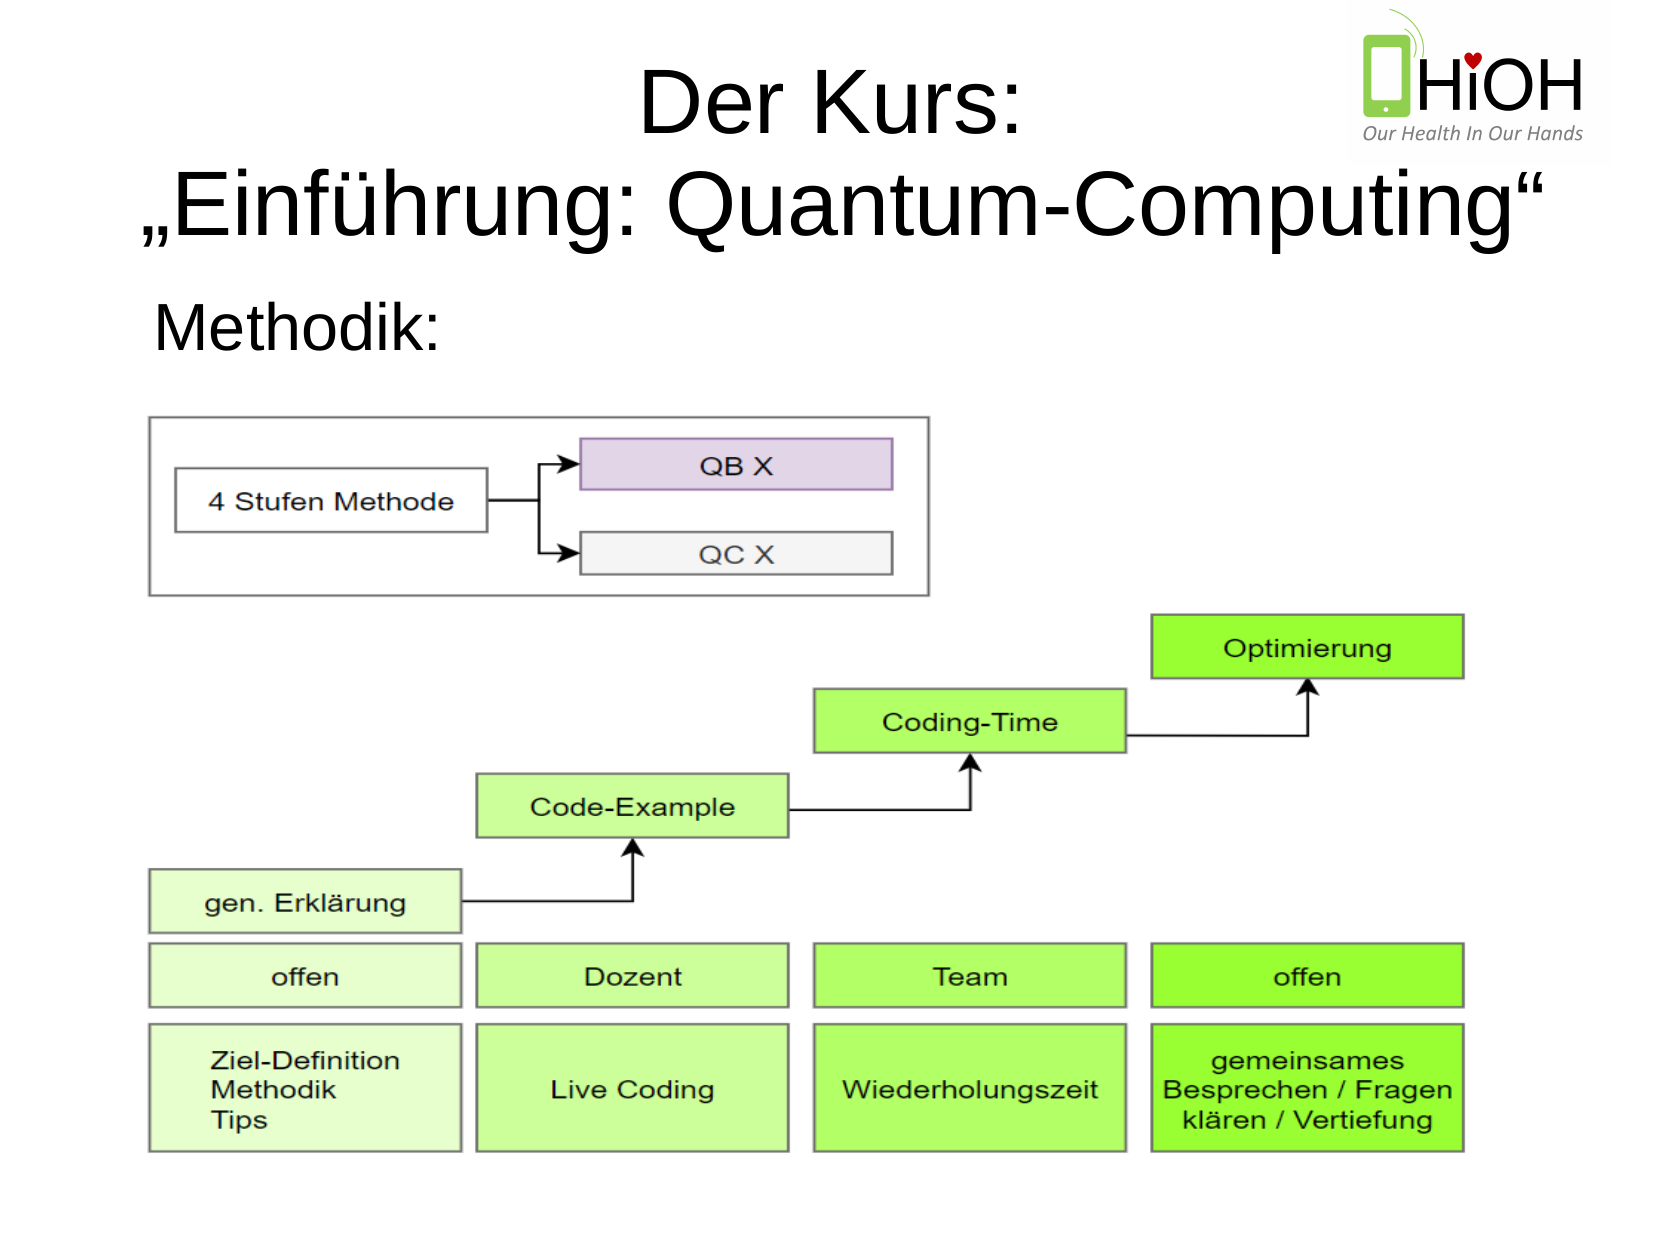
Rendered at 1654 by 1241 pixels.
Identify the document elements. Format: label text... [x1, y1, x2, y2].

title Der Kurs: „Einführung: Quantum-Computing“ [82, 49, 1571, 257]
picture [1346, 0, 1611, 166]
list Methodik: [82, 290, 1571, 1109]
picture [118, 399, 1477, 1170]
